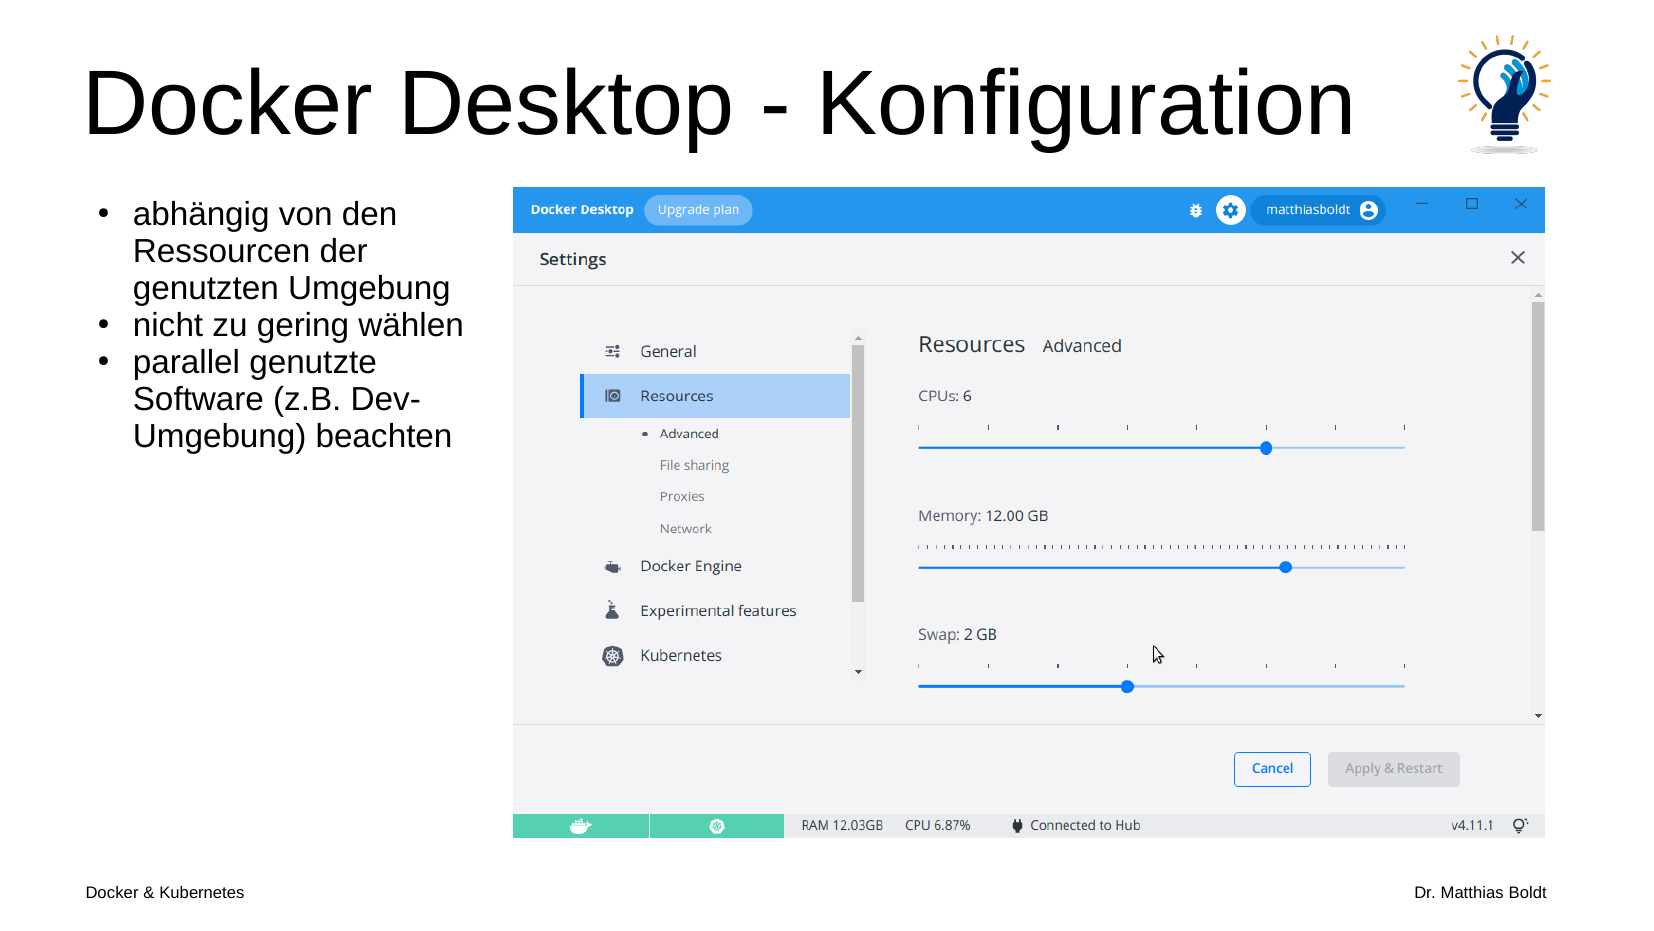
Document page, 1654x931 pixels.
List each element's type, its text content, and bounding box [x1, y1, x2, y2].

text_box abhängig von den Ressourcen der genutzten Umgebung nicht zu gering wählen parallel genutzte Software (z.B. Dev-Umgebung) beachten [82, 187, 485, 839]
picture [513, 187, 1545, 838]
text_box Docker & Kubernetes Dr. Matthias Boldt [70, 875, 1563, 910]
picture [1458, 35, 1551, 154]
title Docker Desktop - Konfiguration [82, 0, 1619, 206]
